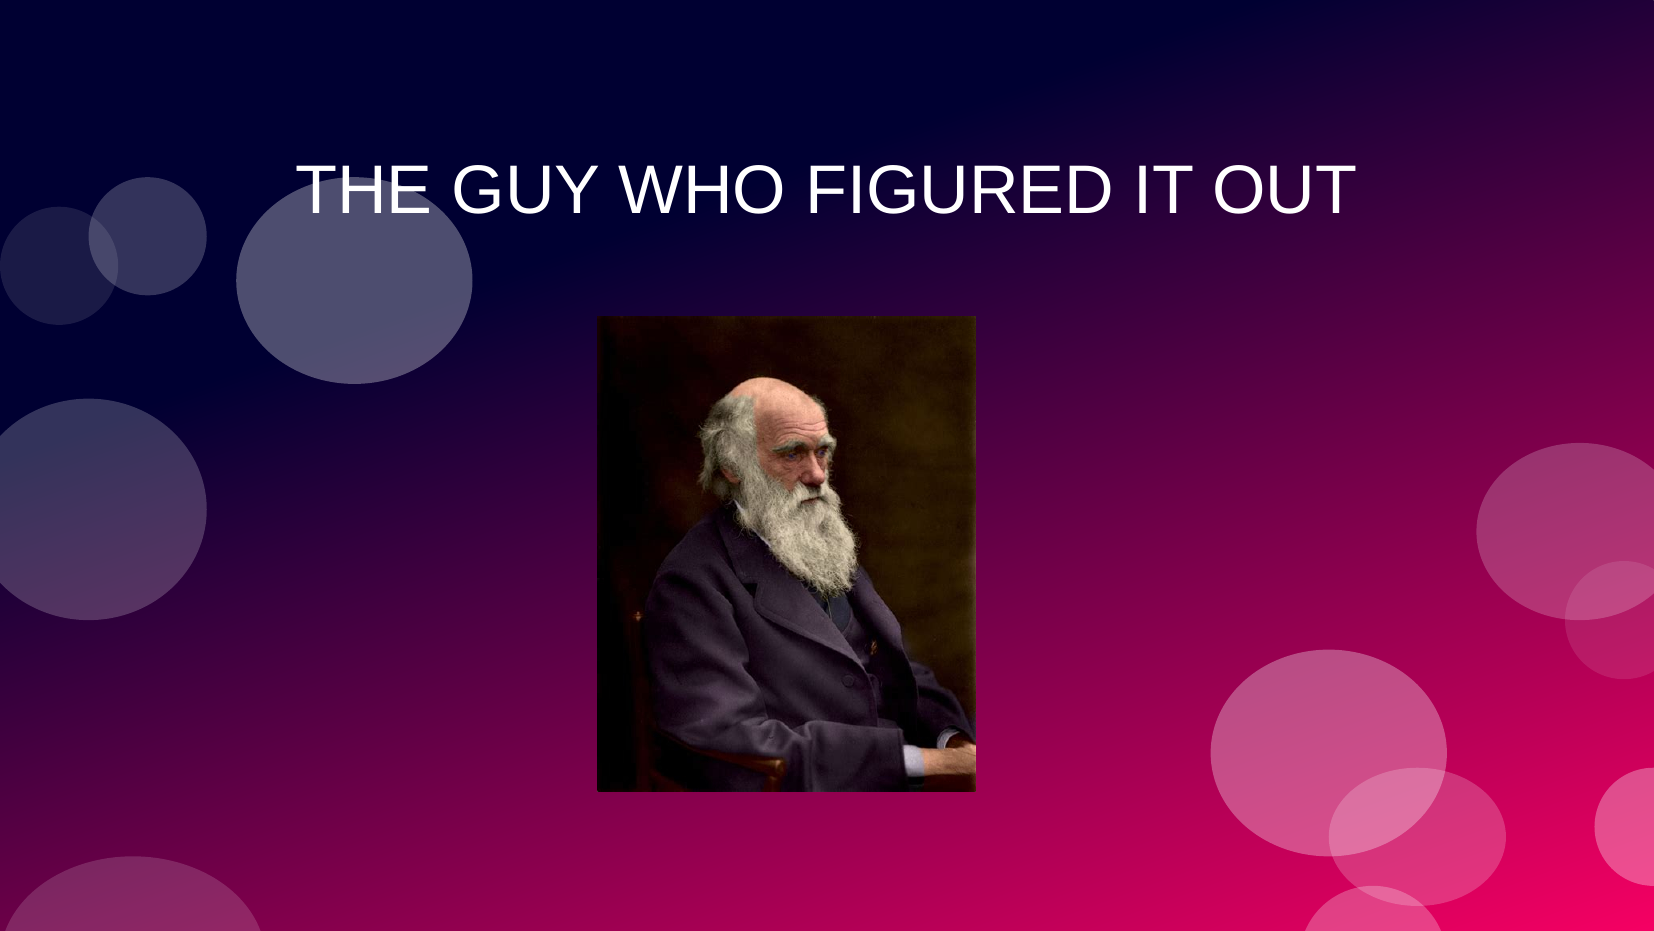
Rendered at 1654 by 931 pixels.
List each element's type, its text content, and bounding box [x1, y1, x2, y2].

picture [597, 316, 976, 792]
title THE GUY WHO FIGURED IT OUT [82, 112, 1571, 268]
